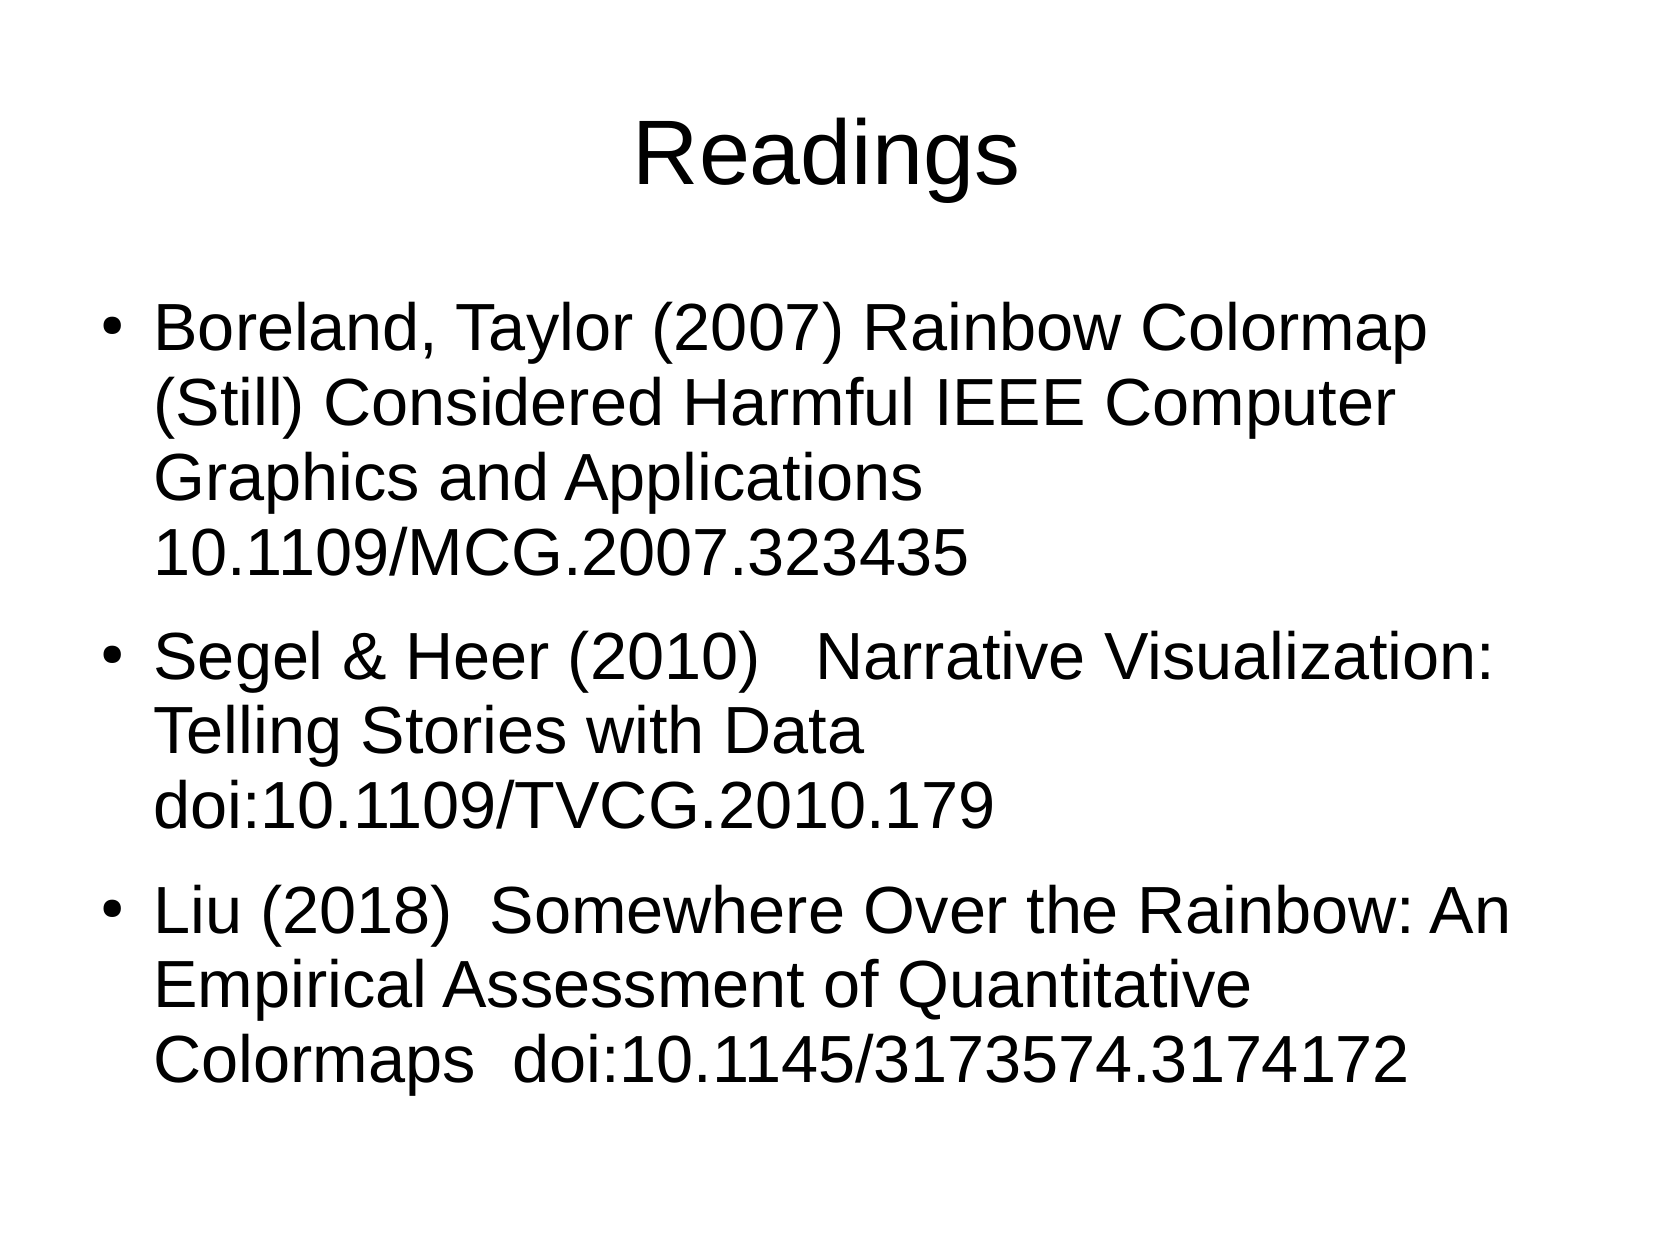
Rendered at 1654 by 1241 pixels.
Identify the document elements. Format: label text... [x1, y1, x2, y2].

title Readings [82, 49, 1571, 257]
list Boreland, Taylor (2007) Rainbow Colormap (Still) Considered Harmful IEEE Computer Graphics and Applications 10.1109/MCG.2007.323435 Segel & Heer (2010) Narrative Visualization: Telling Stories with Data doi:10.1109/TVCG.2010.179 Liu (2018) Somewhere Over the Rainbow: An Empirical Assessment of Quantitative Colormaps doi:10.1145/3173574.3174172 [82, 290, 1571, 1109]
